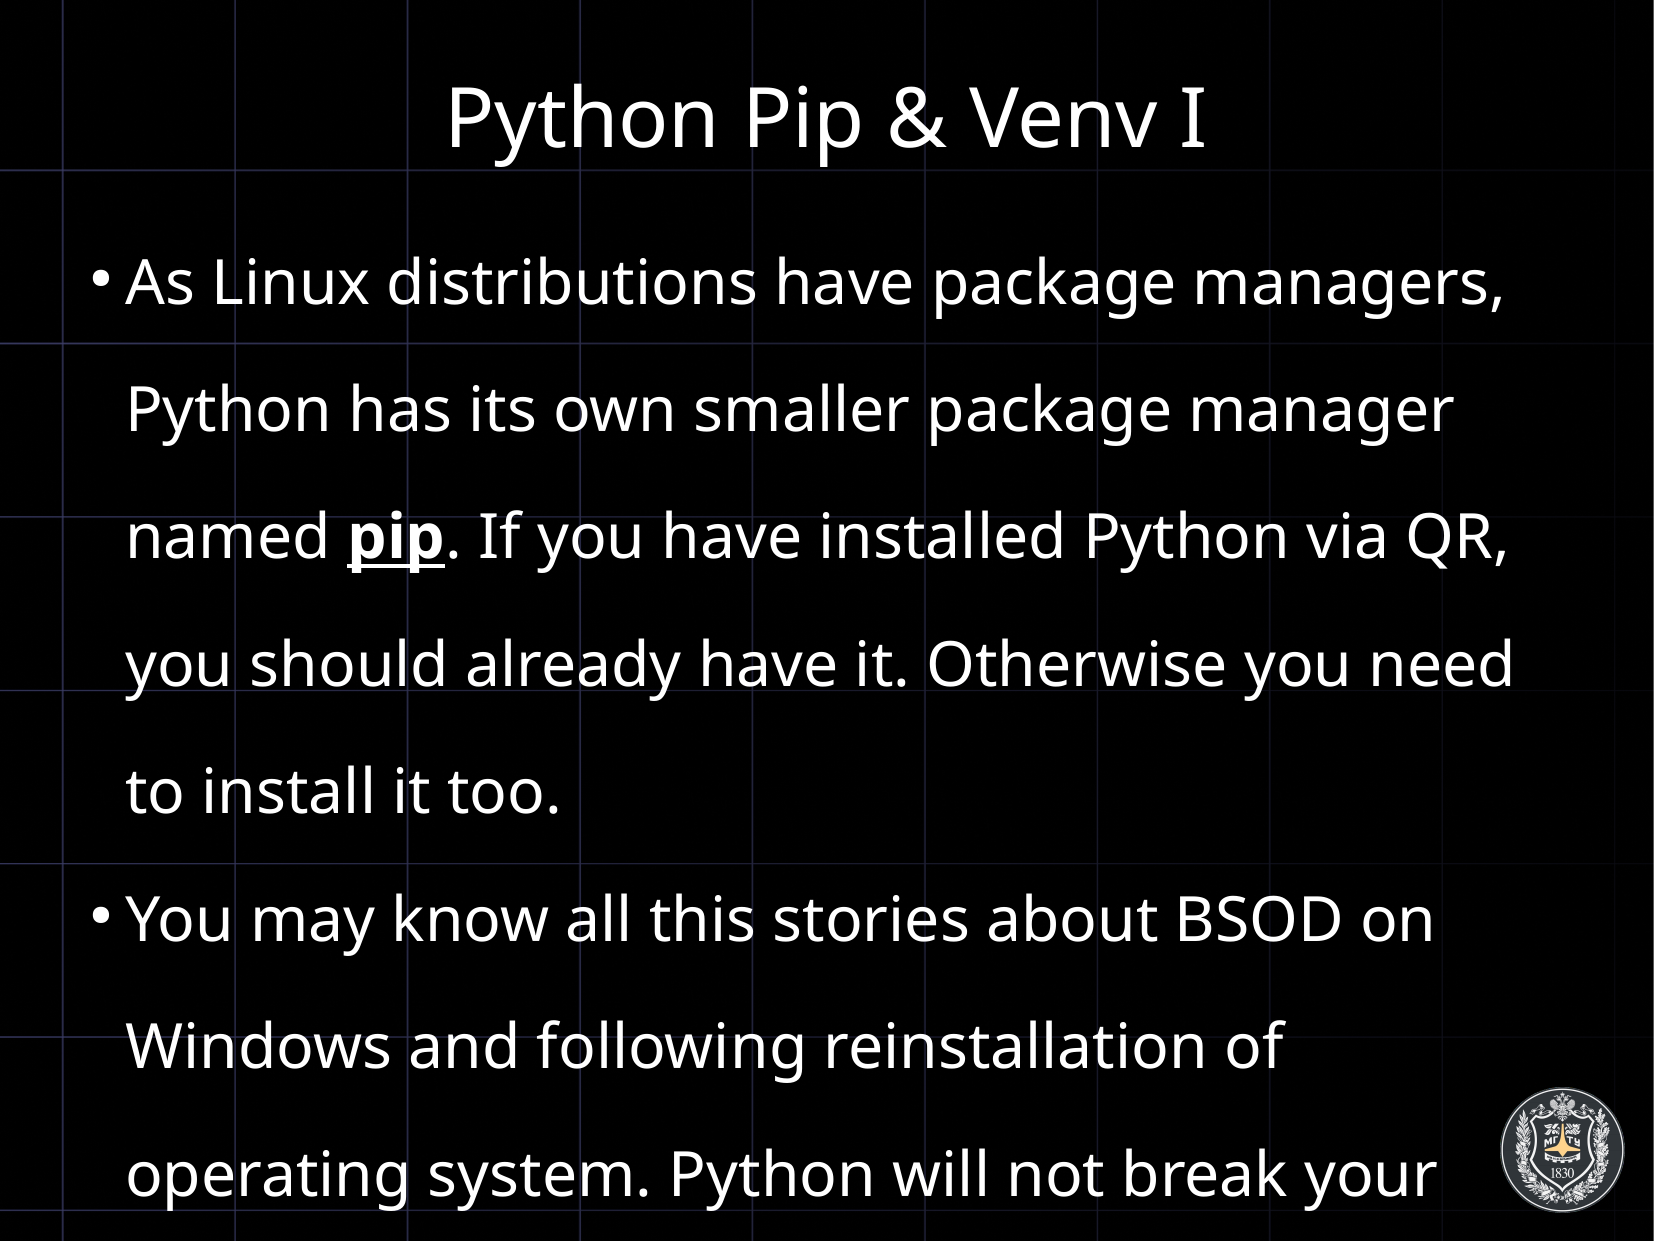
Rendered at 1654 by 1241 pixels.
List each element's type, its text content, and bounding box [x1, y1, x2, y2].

picture [0, 0, 1654, 1241]
text_box As Linux distributions have package managers, Python has its own smaller package manager named pip. If you have installed Python via QR, you should already have it. Otherwise you need to install it too. You may know all this stories about BSOD on Windows and following reinstallation of operating system. Python will not break your computer, but sometimes you can install some conflicting packages via pip or suddenly delete some python files. We have a solution for you – venv! [75, 187, 1576, 1163]
title Python Pip & Venv I [82, 37, 1571, 187]
